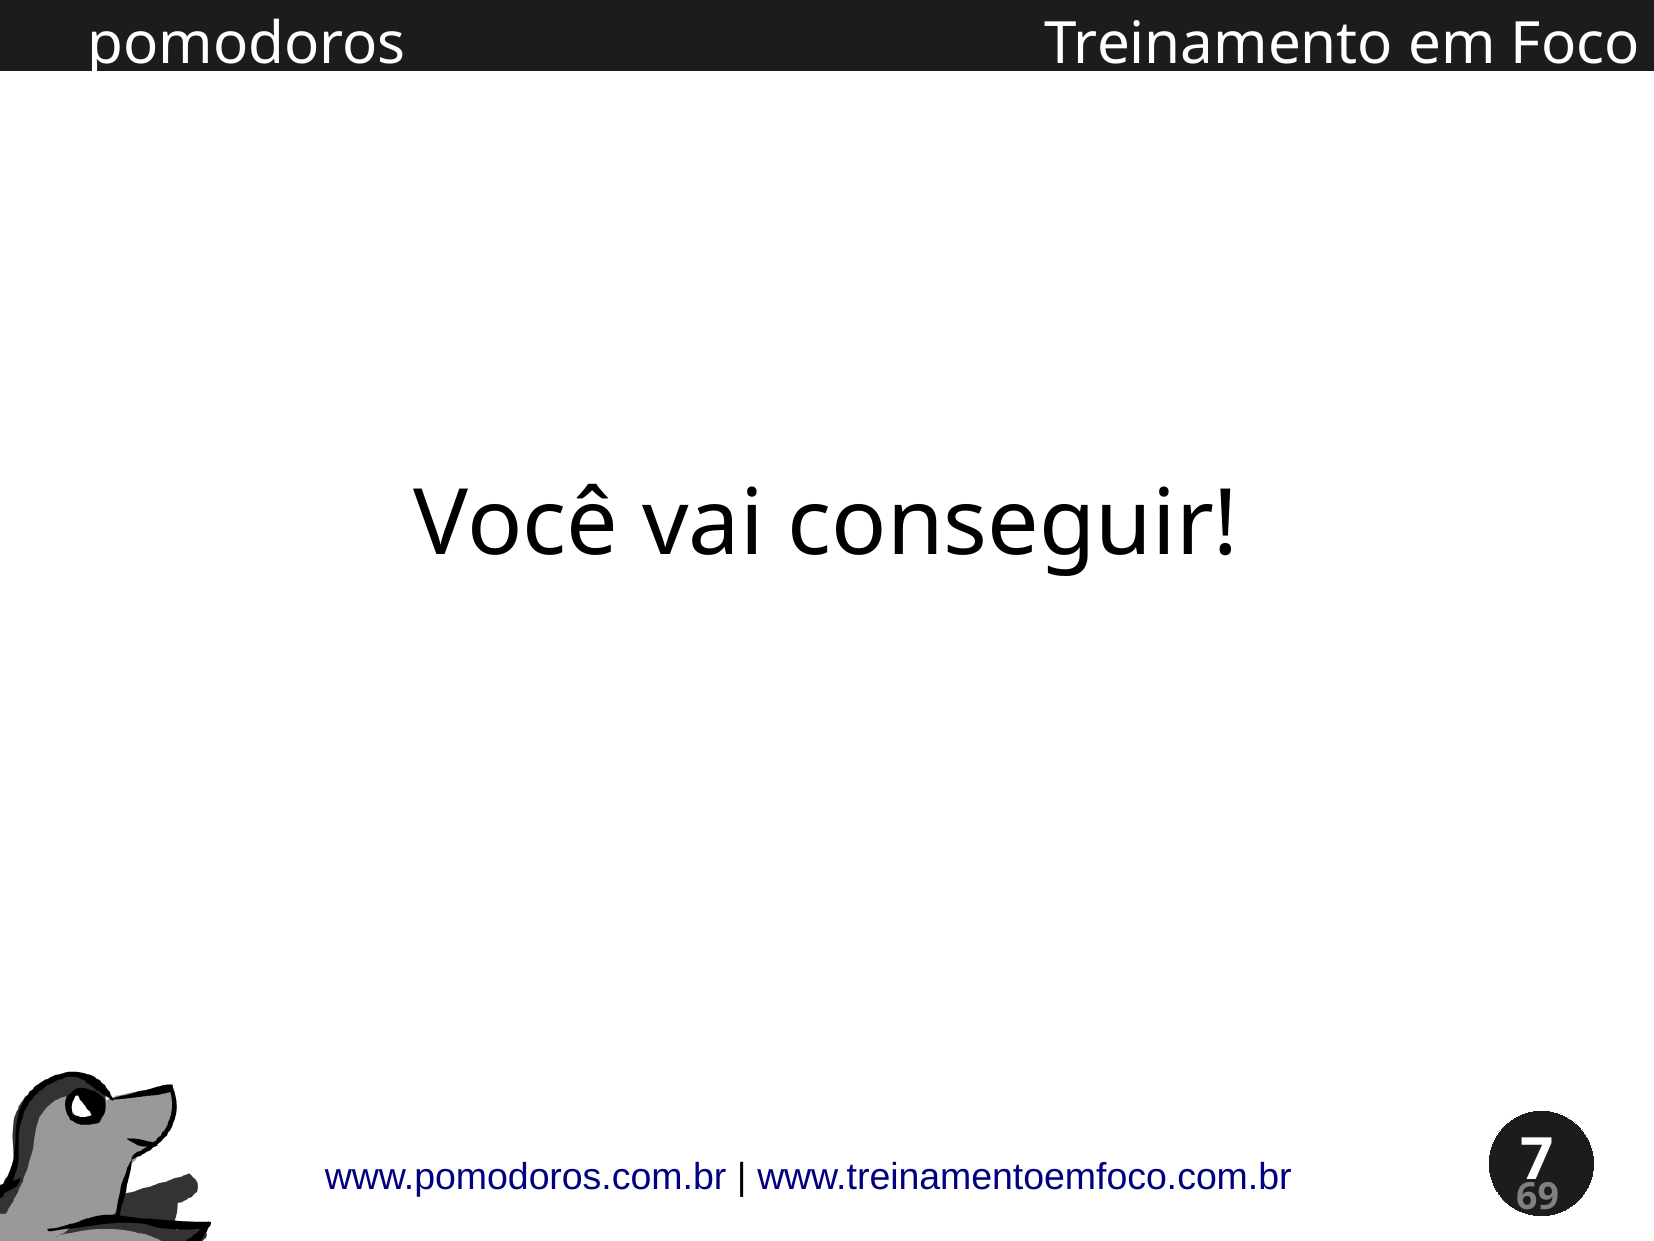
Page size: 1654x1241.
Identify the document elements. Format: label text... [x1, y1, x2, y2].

text_box Você vai conseguir! [124, 385, 1530, 651]
picture [0, 1003, 249, 1241]
